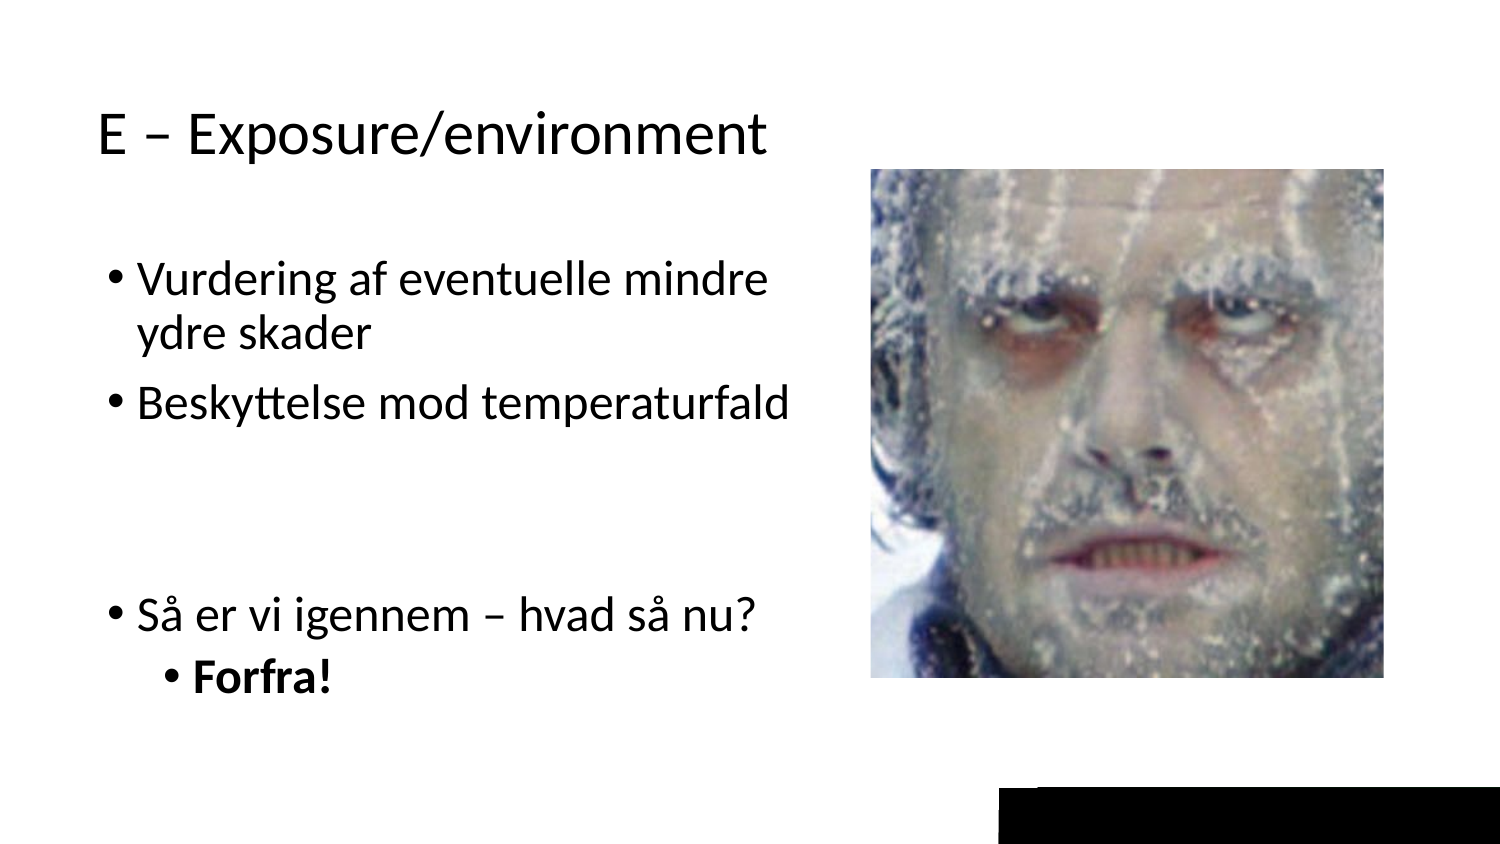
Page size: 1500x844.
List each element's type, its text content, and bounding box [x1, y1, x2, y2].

picture [870, 169, 1384, 679]
text_box E – Exposure/environment [86, 52, 839, 174]
text_box [0, 0, 1500, 844]
text_box Vurdering af eventuelle mindre ydre skader Beskyttelse mod temperaturfald Så er vi igennem – hvad så nu? Forfra! [96, 246, 815, 788]
